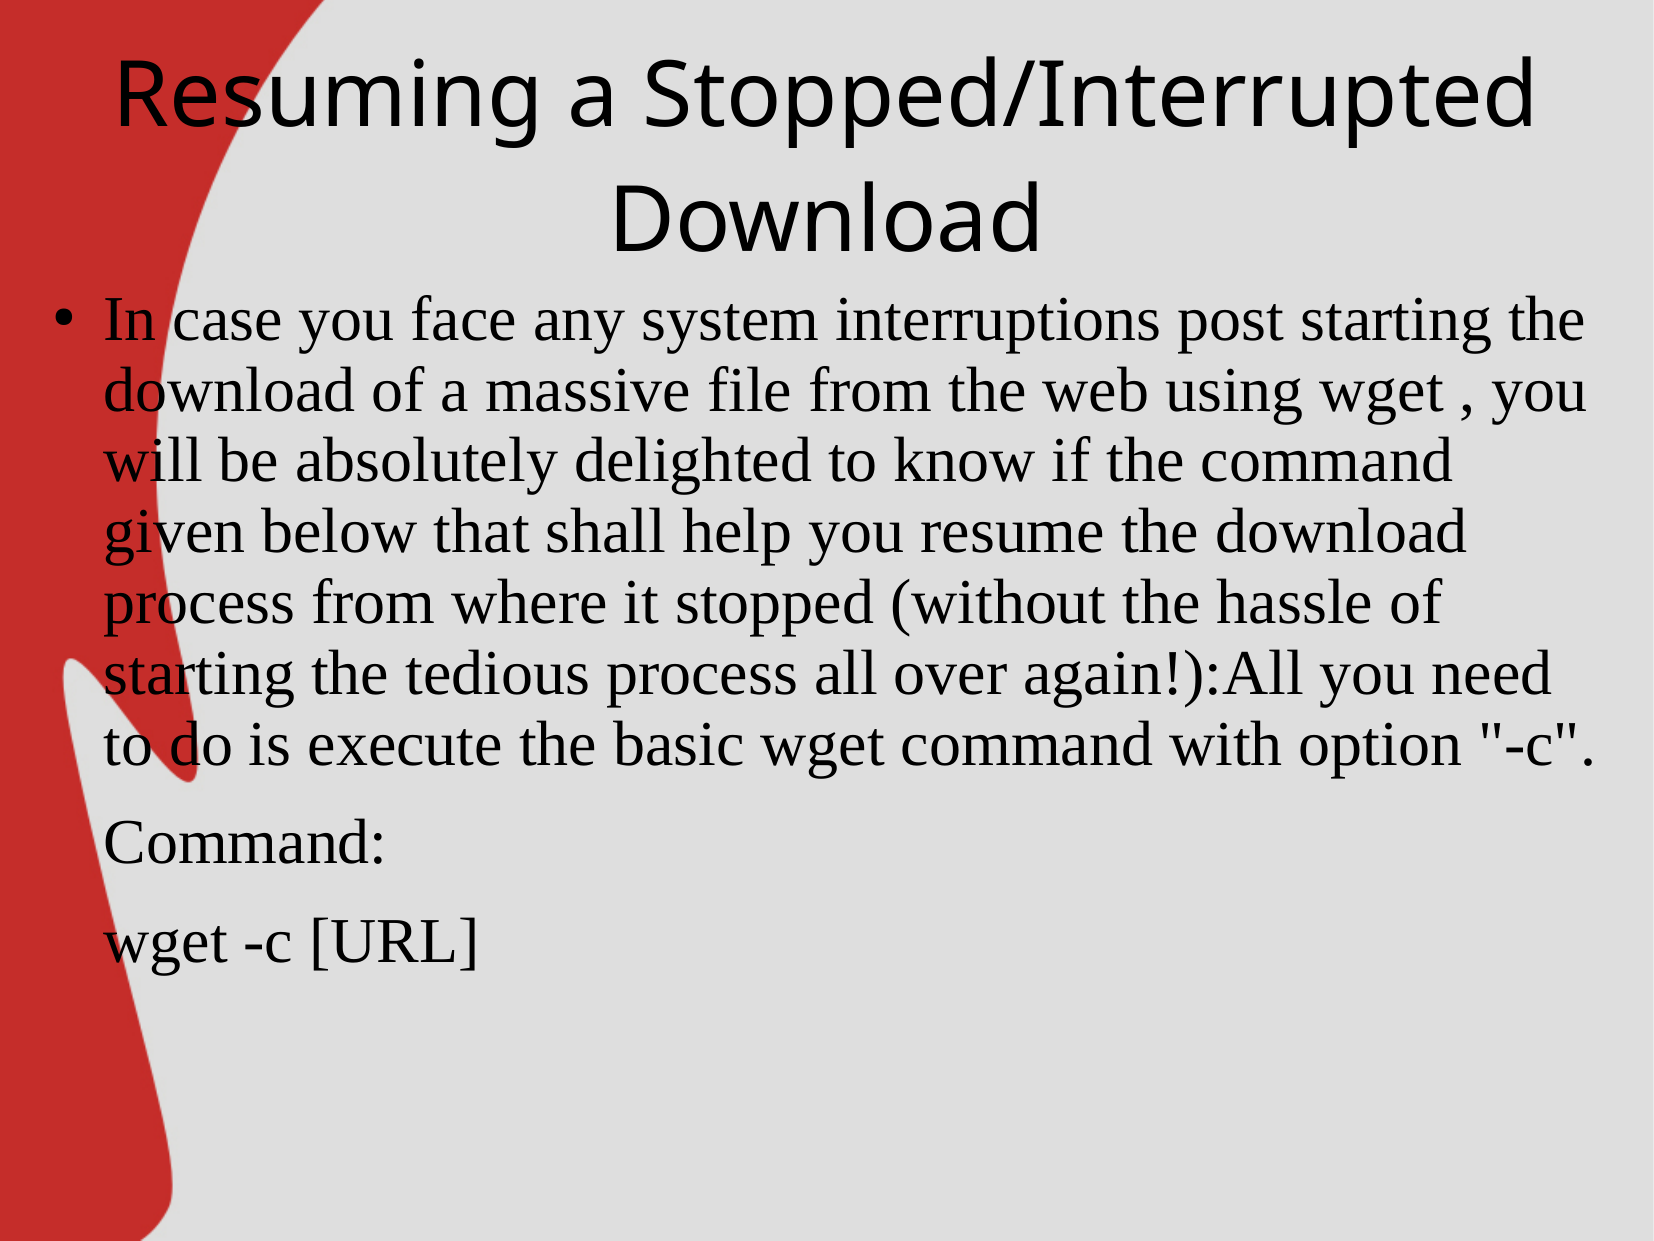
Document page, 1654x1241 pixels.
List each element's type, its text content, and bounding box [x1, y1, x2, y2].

title Resuming a Stopped/Interrupted Download [82, 35, 1571, 271]
picture [0, 0, 1654, 1241]
list In case you face any system interruptions post starting the download of a massive file from the web using wget , you will be absolutely delighted to know if the command given below that shall help you resume the download process from where it stopped (without the hassle of starting the tedious process all over again!):All you need to do is execute the basic wget command with option "-c". Command: wget -c [URL] [35, 283, 1607, 1003]
